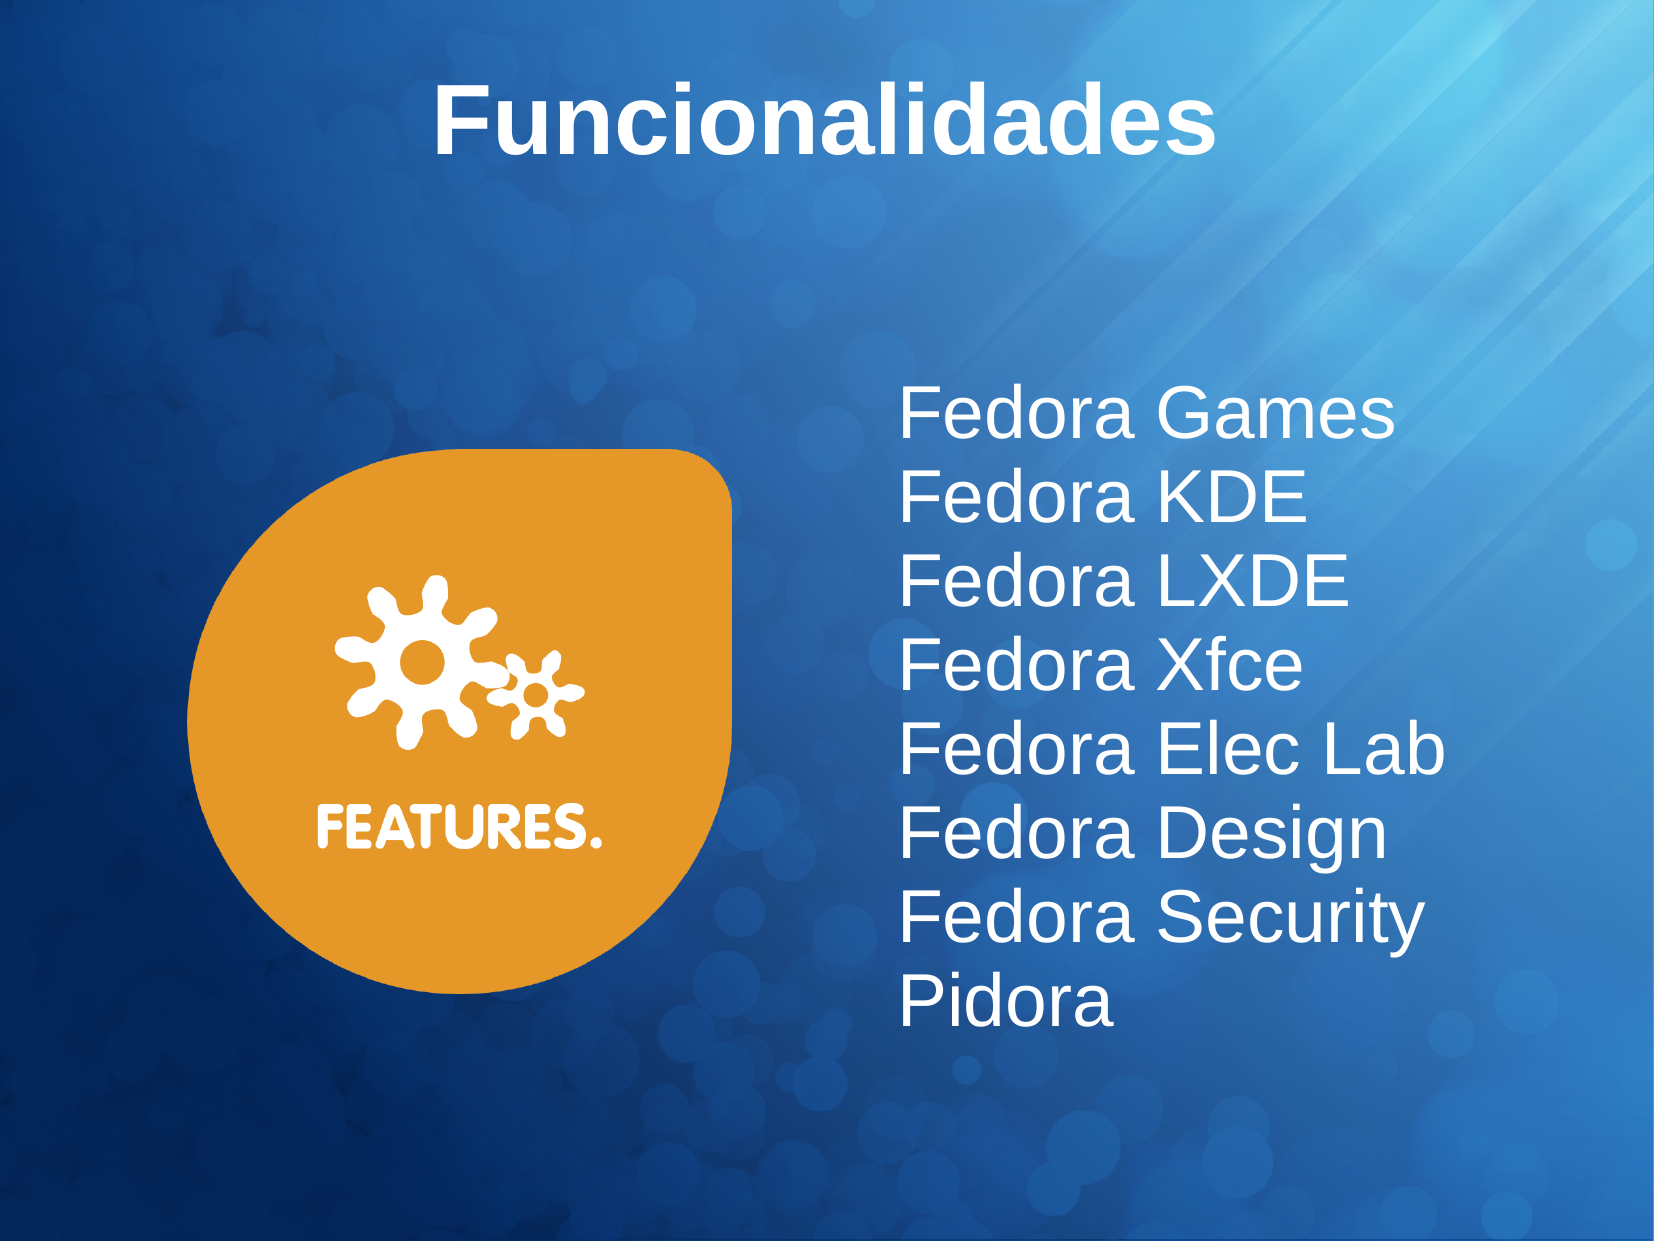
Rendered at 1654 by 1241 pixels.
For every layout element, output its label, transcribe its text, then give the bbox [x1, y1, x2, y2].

picture [0, 0, 1654, 1241]
text_box Funcionalidades [37, 56, 1613, 183]
text_box Fedora Games Fedora KDE Fedora LXDE Fedora Xfce Fedora Elec Lab Fedora Design Fedora Security Pidora [882, 363, 1463, 1051]
